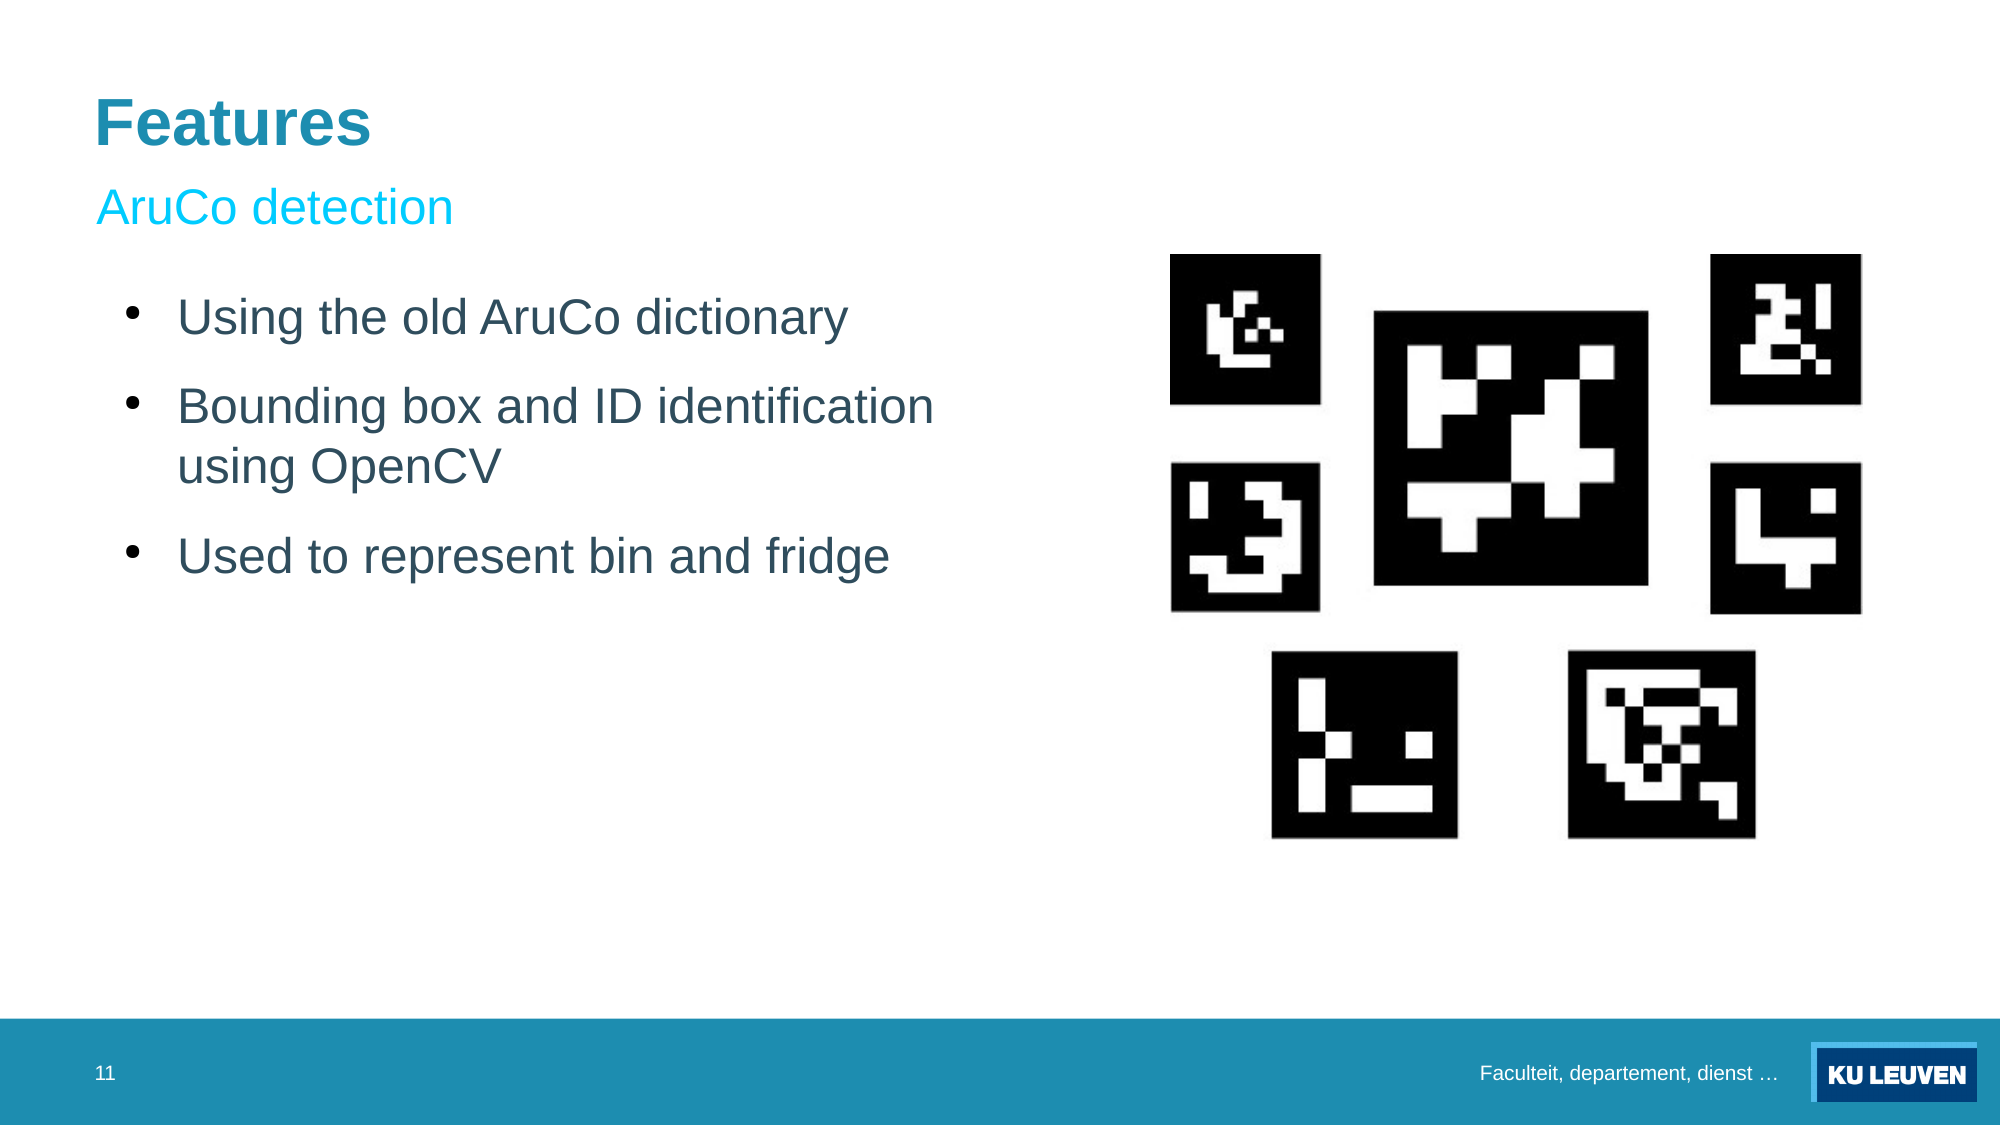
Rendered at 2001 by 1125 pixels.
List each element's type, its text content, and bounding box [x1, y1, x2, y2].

text_box AruCo detection [81, 171, 533, 243]
picture [1811, 1042, 1977, 1102]
title Features [94, 49, 1906, 189]
list Using the old AruCo dictionary Bounding box and ID identification using OpenCV Used to represent bin and fridge [91, 276, 1032, 815]
picture [1170, 254, 1863, 841]
